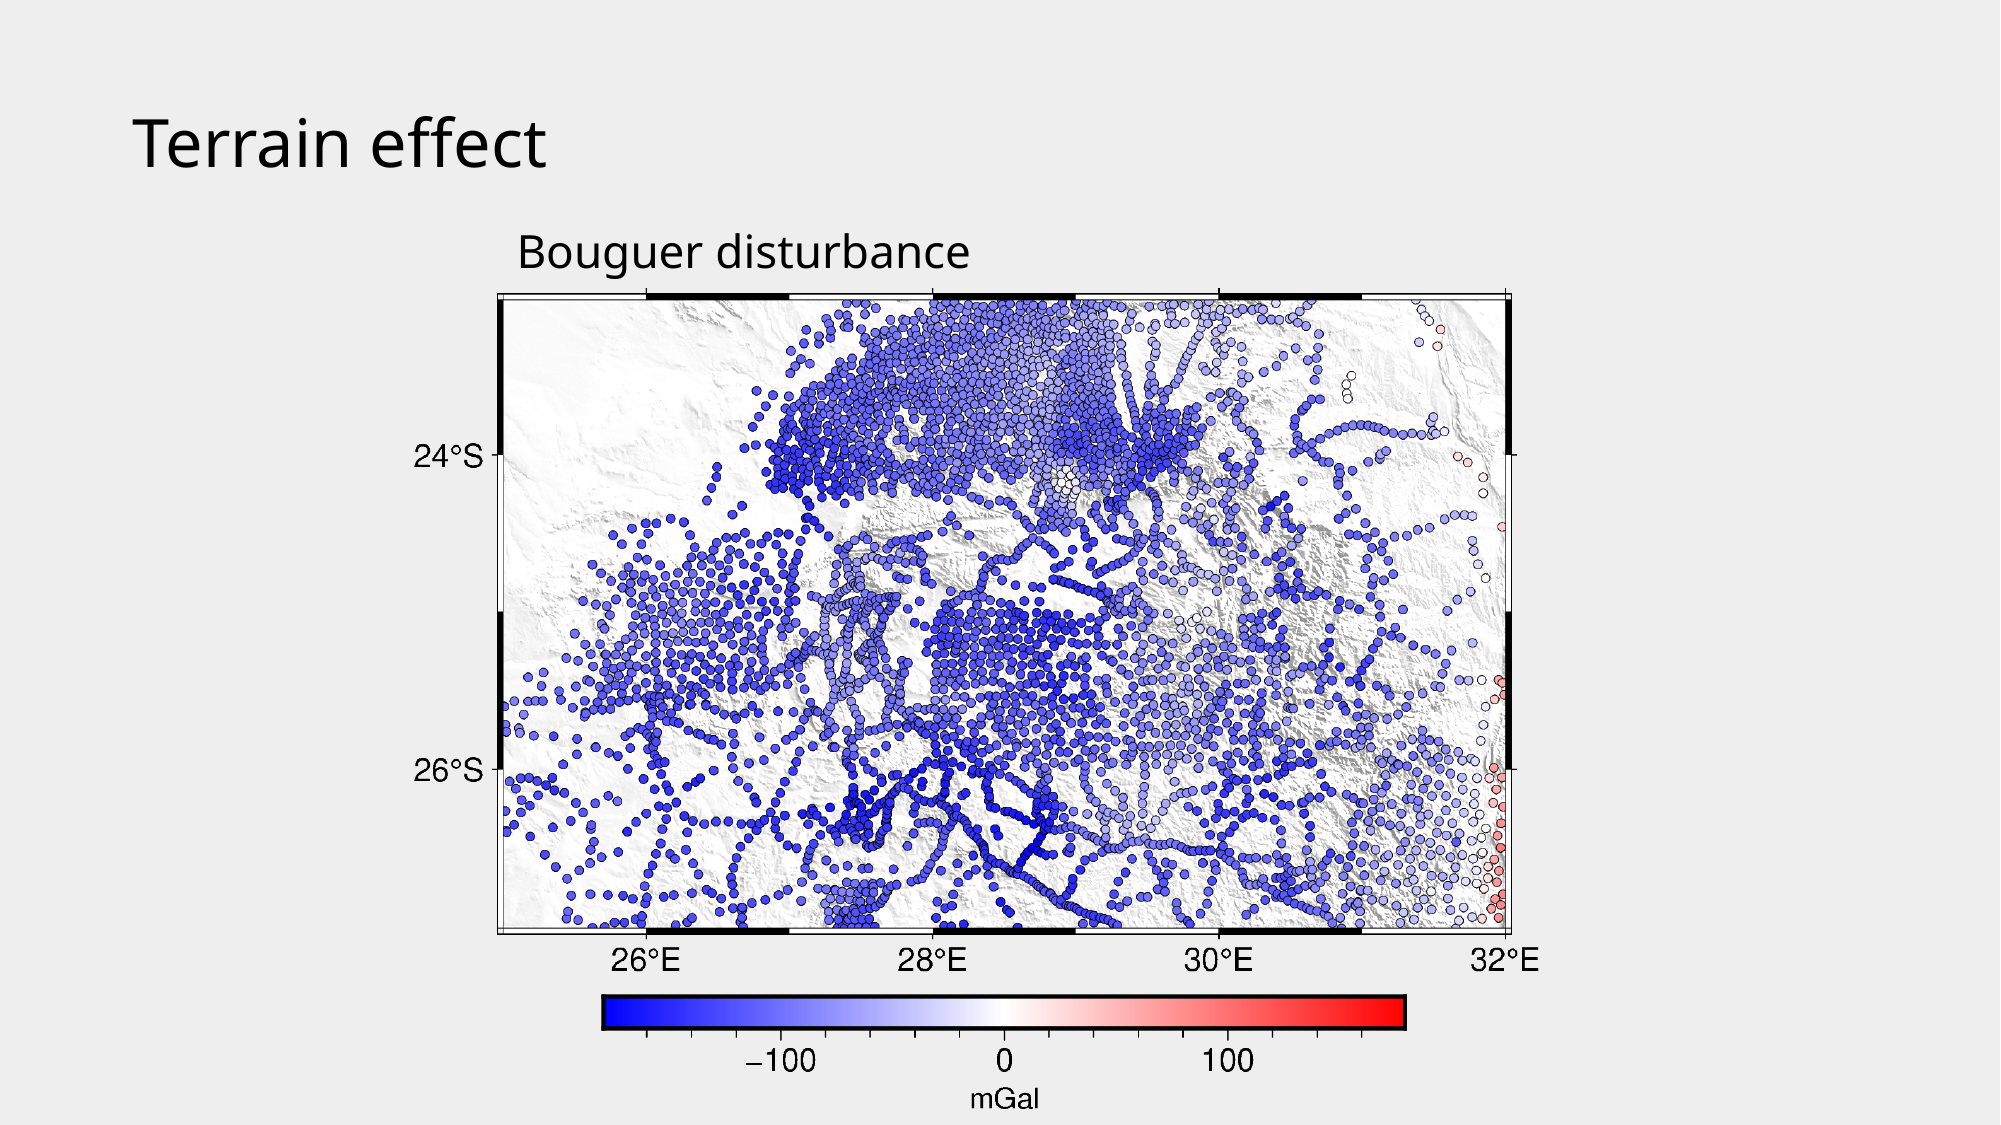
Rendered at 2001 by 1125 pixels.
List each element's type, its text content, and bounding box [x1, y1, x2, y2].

picture [414, 288, 1539, 1109]
text_box Bouguer disturbance [501, 212, 1525, 296]
text_box Terrain effect [118, 88, 1890, 207]
